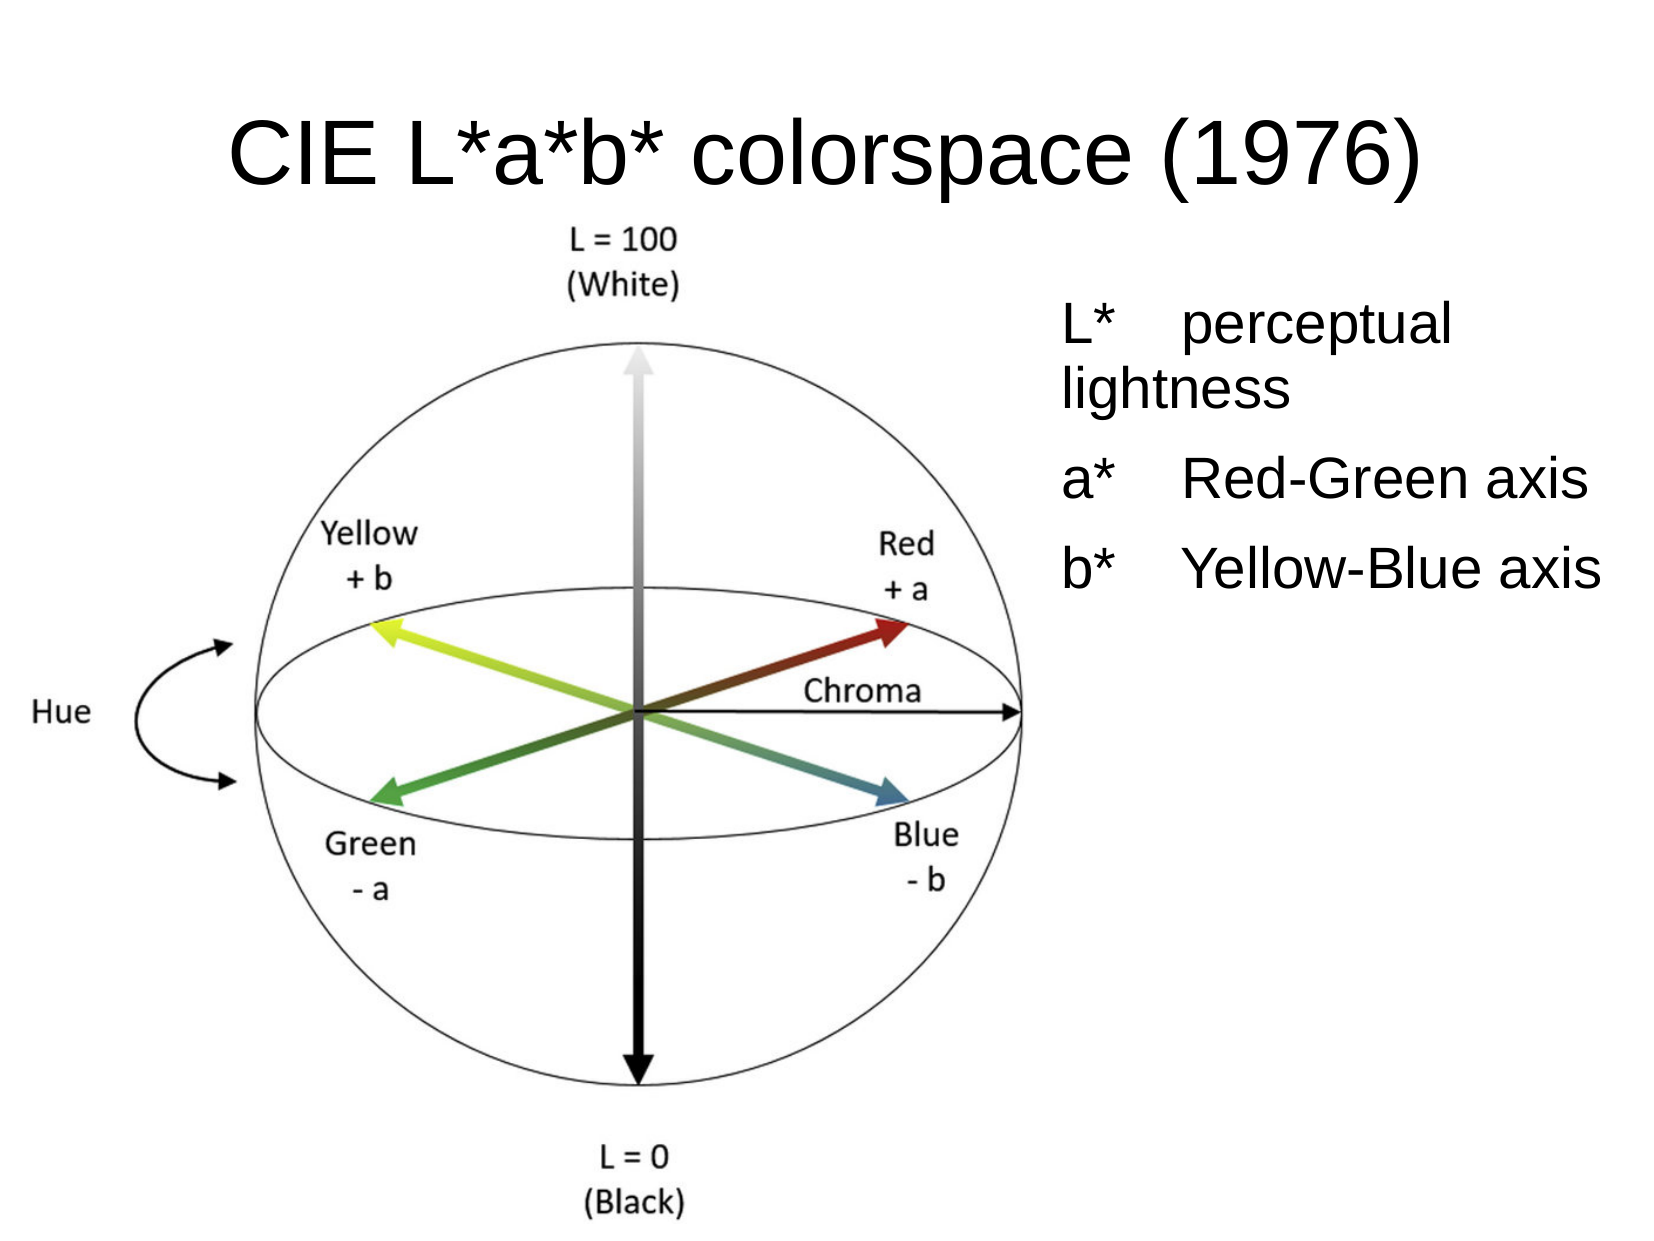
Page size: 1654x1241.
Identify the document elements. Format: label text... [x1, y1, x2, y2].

title CIE L*a*b* colorspace (1976) [82, 49, 1571, 257]
picture [30, 224, 1027, 1224]
text_box L* perceptual lightness a* Red-Green axis b* Yellow-Blue axis [1046, 283, 1636, 1241]
